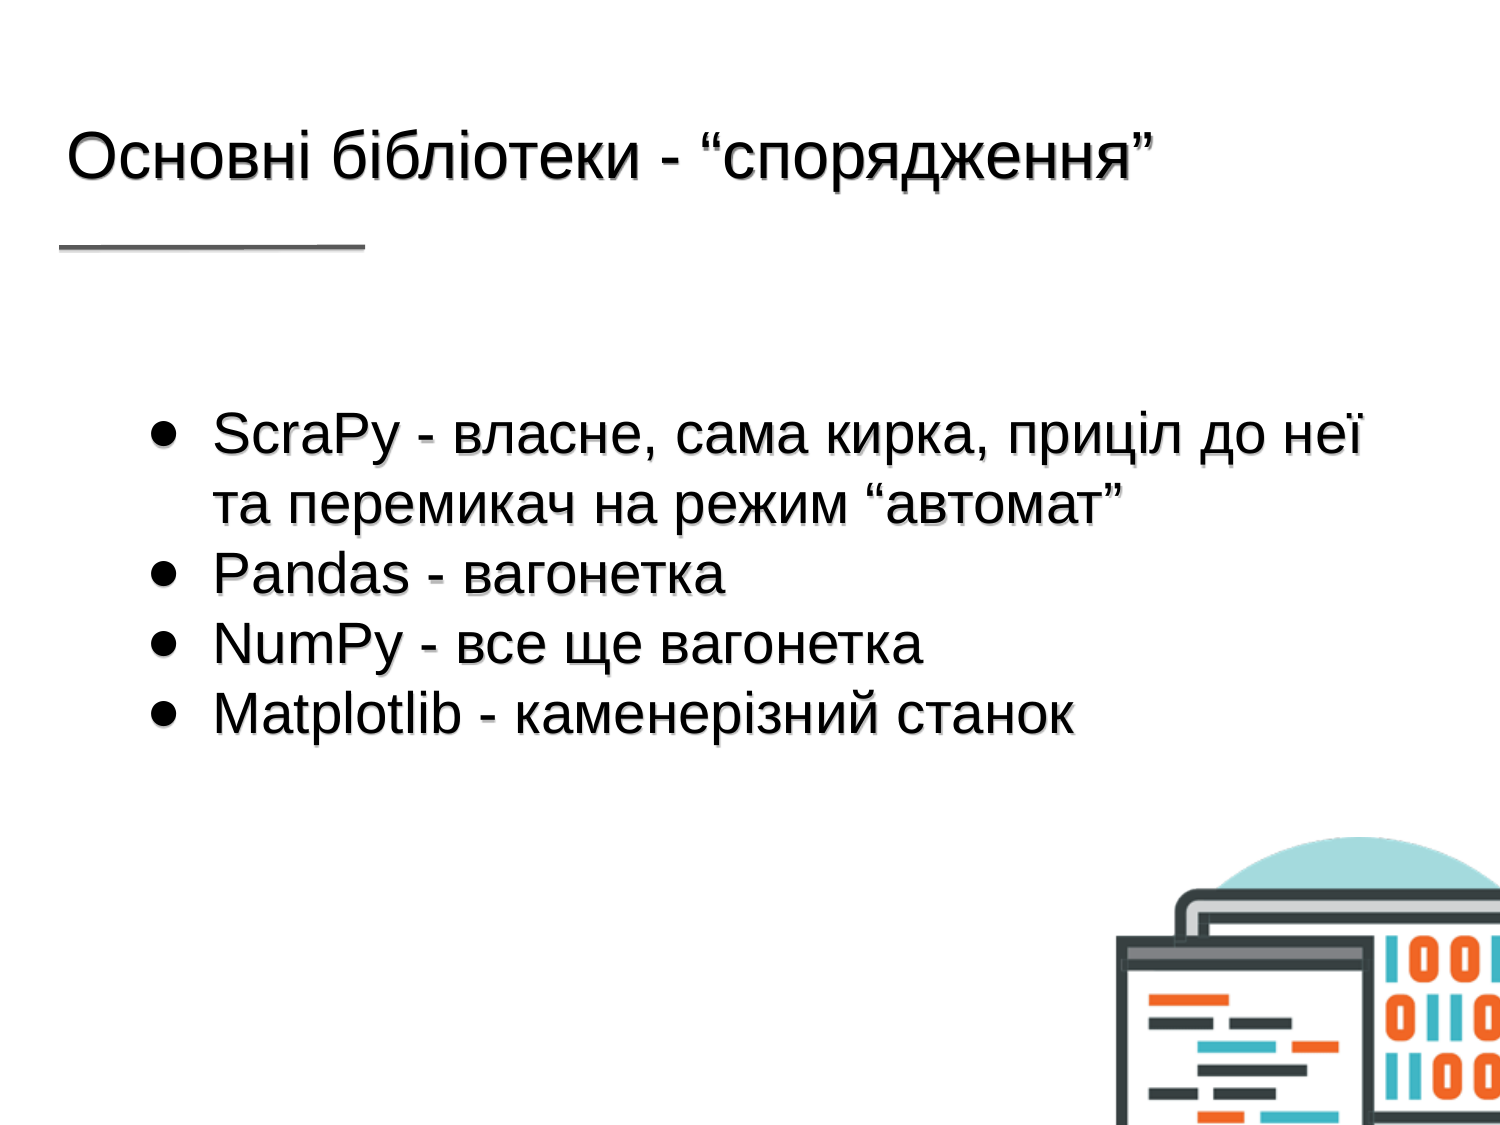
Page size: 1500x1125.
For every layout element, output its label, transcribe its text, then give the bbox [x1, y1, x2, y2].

picture [1046, 837, 1500, 1125]
text_box Основні бібліотеки - “спорядження” [51, 97, 1449, 223]
text_box ScraPy - власне, сама кирка, приціл до неї та перемикач на режим “автомат” Pandas - вагонетка NumPy - все ще вагонетка Matplotlib - каменерізний станок [123, 380, 1398, 1084]
